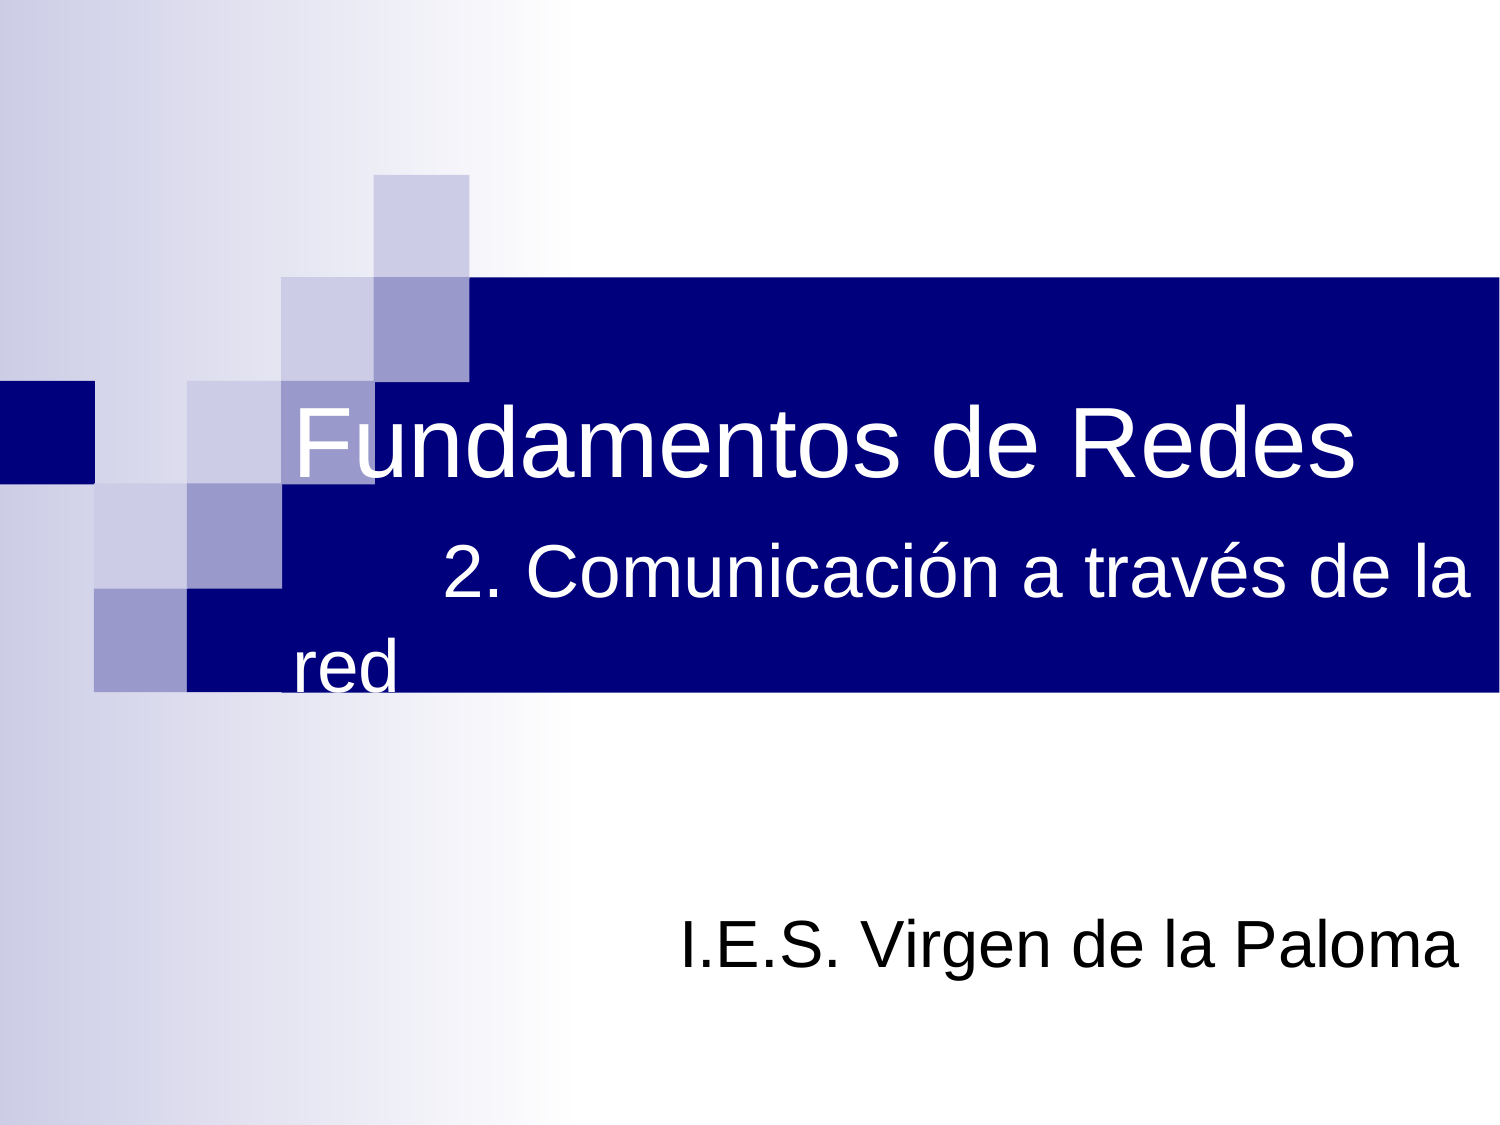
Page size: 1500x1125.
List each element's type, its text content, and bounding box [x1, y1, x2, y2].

text_box Fundamentos de Redes 2. Comunicación a través de la red [277, 361, 1500, 725]
text_box I.E.S. Virgen de la Paloma [88, 699, 1476, 989]
